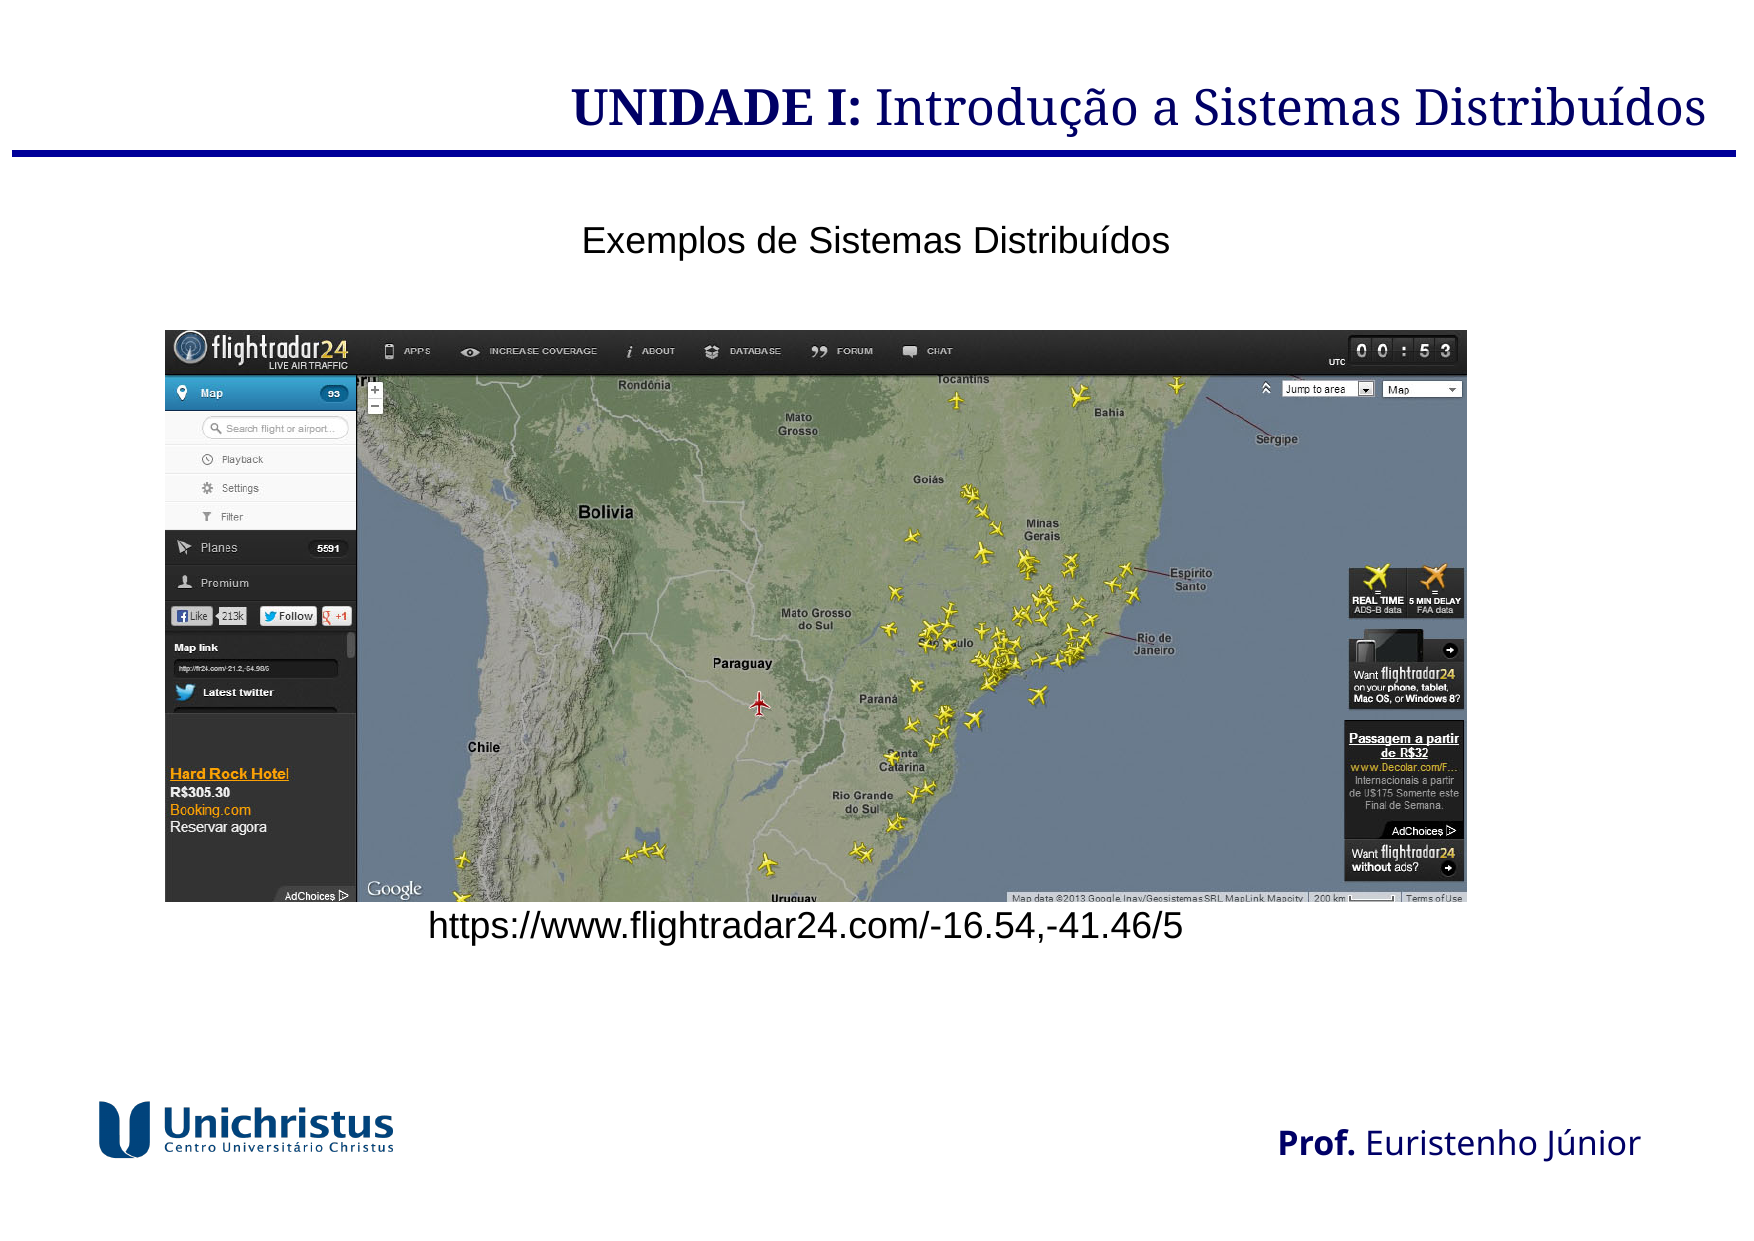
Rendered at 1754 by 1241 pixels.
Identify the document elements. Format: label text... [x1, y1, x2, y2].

text_box UNIDADE I: Introdução a Sistemas Distribuídos [556, 157, 1708, 161]
picture [165, 330, 1467, 902]
picture [94, 1098, 398, 1160]
text_box Prof. Euristenho Júnior [1262, 1111, 1695, 1167]
title Exemplos de Sistemas Distribuídos [177, 200, 1575, 317]
text_box UNIDADE I: Introdução a Sistemas Distribuídos [556, 64, 1708, 150]
text_box https://www.flightradar24.com/-16.54,-41.46/5 [413, 902, 1335, 955]
